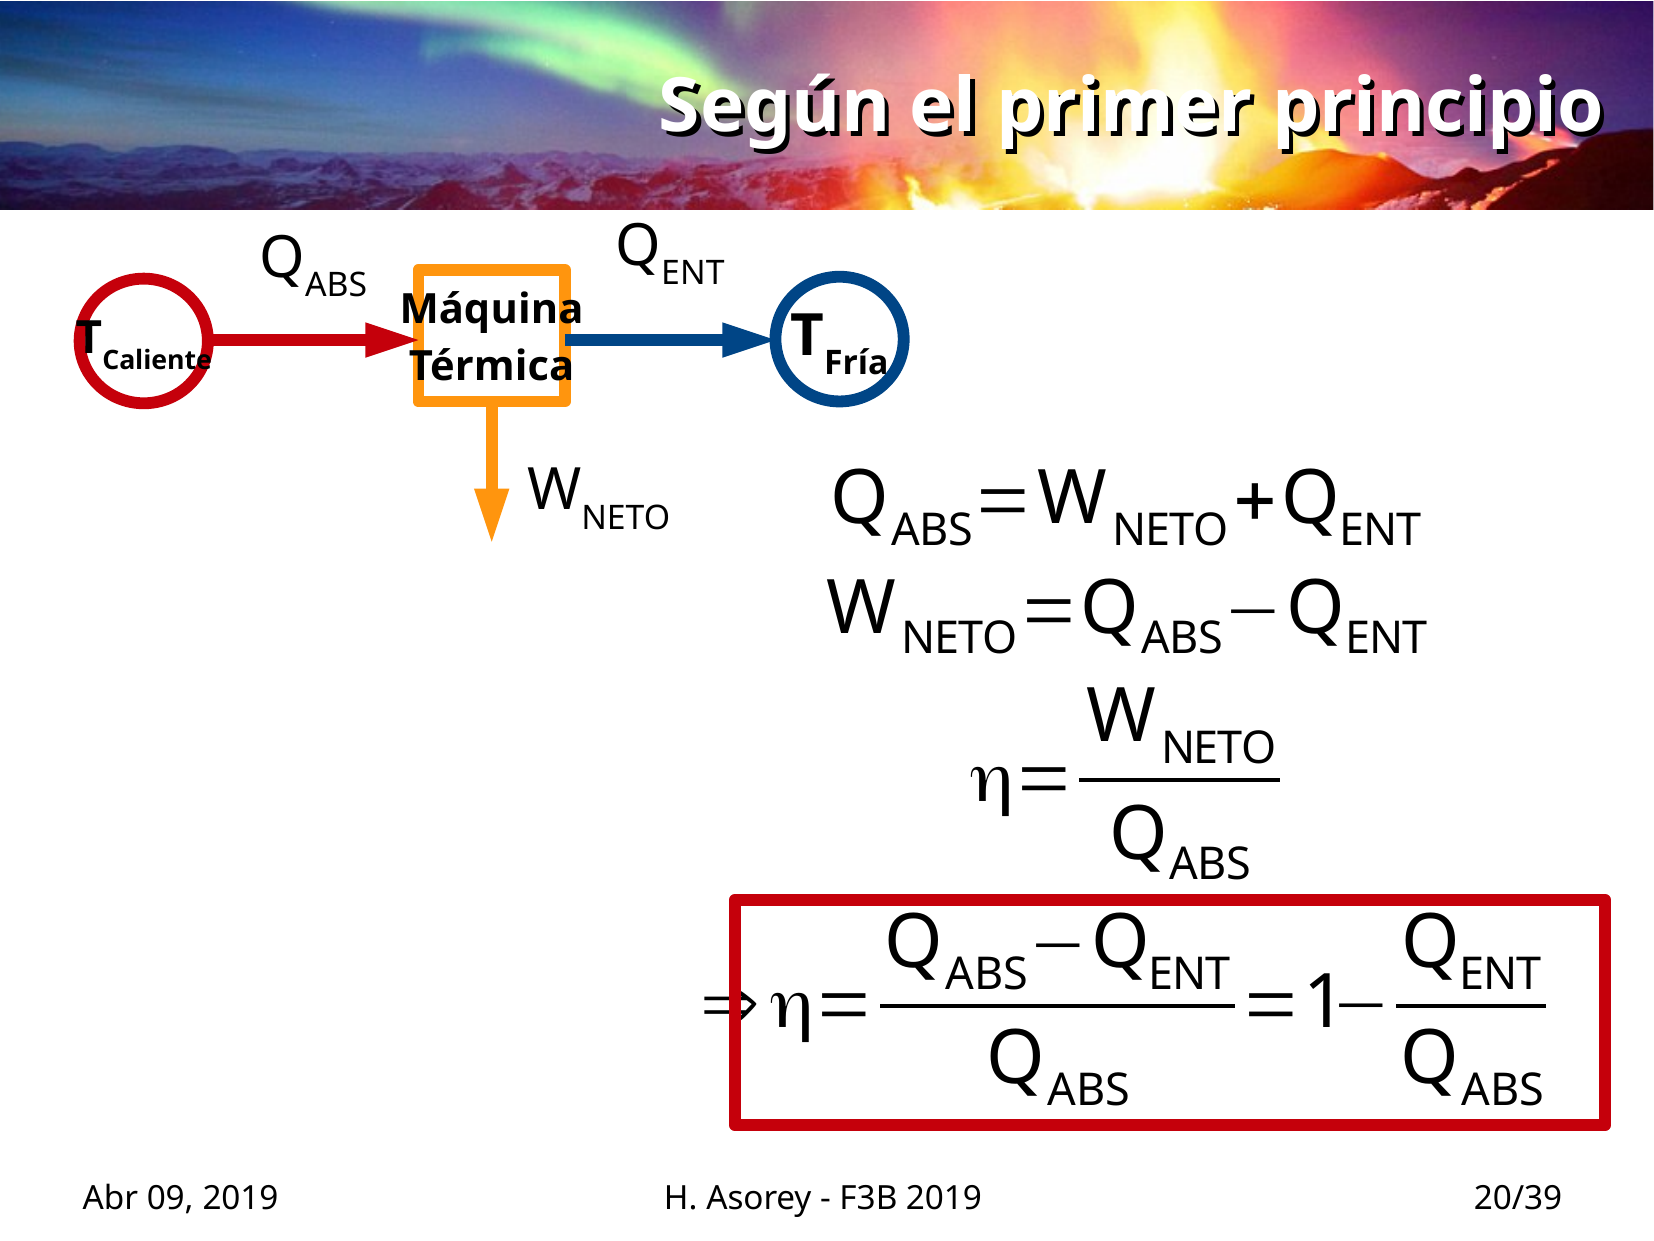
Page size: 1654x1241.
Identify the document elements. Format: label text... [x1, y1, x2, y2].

text_box WNETO [508, 440, 689, 572]
chart [741, 906, 1557, 1117]
text_box Máquina Térmica [418, 269, 565, 402]
text_box TCaliente [79, 278, 208, 404]
title Según el primer principio [45, 15, 1606, 191]
picture [0, 1, 1654, 210]
chart [694, 451, 1557, 1117]
text_box TFría [775, 276, 904, 402]
